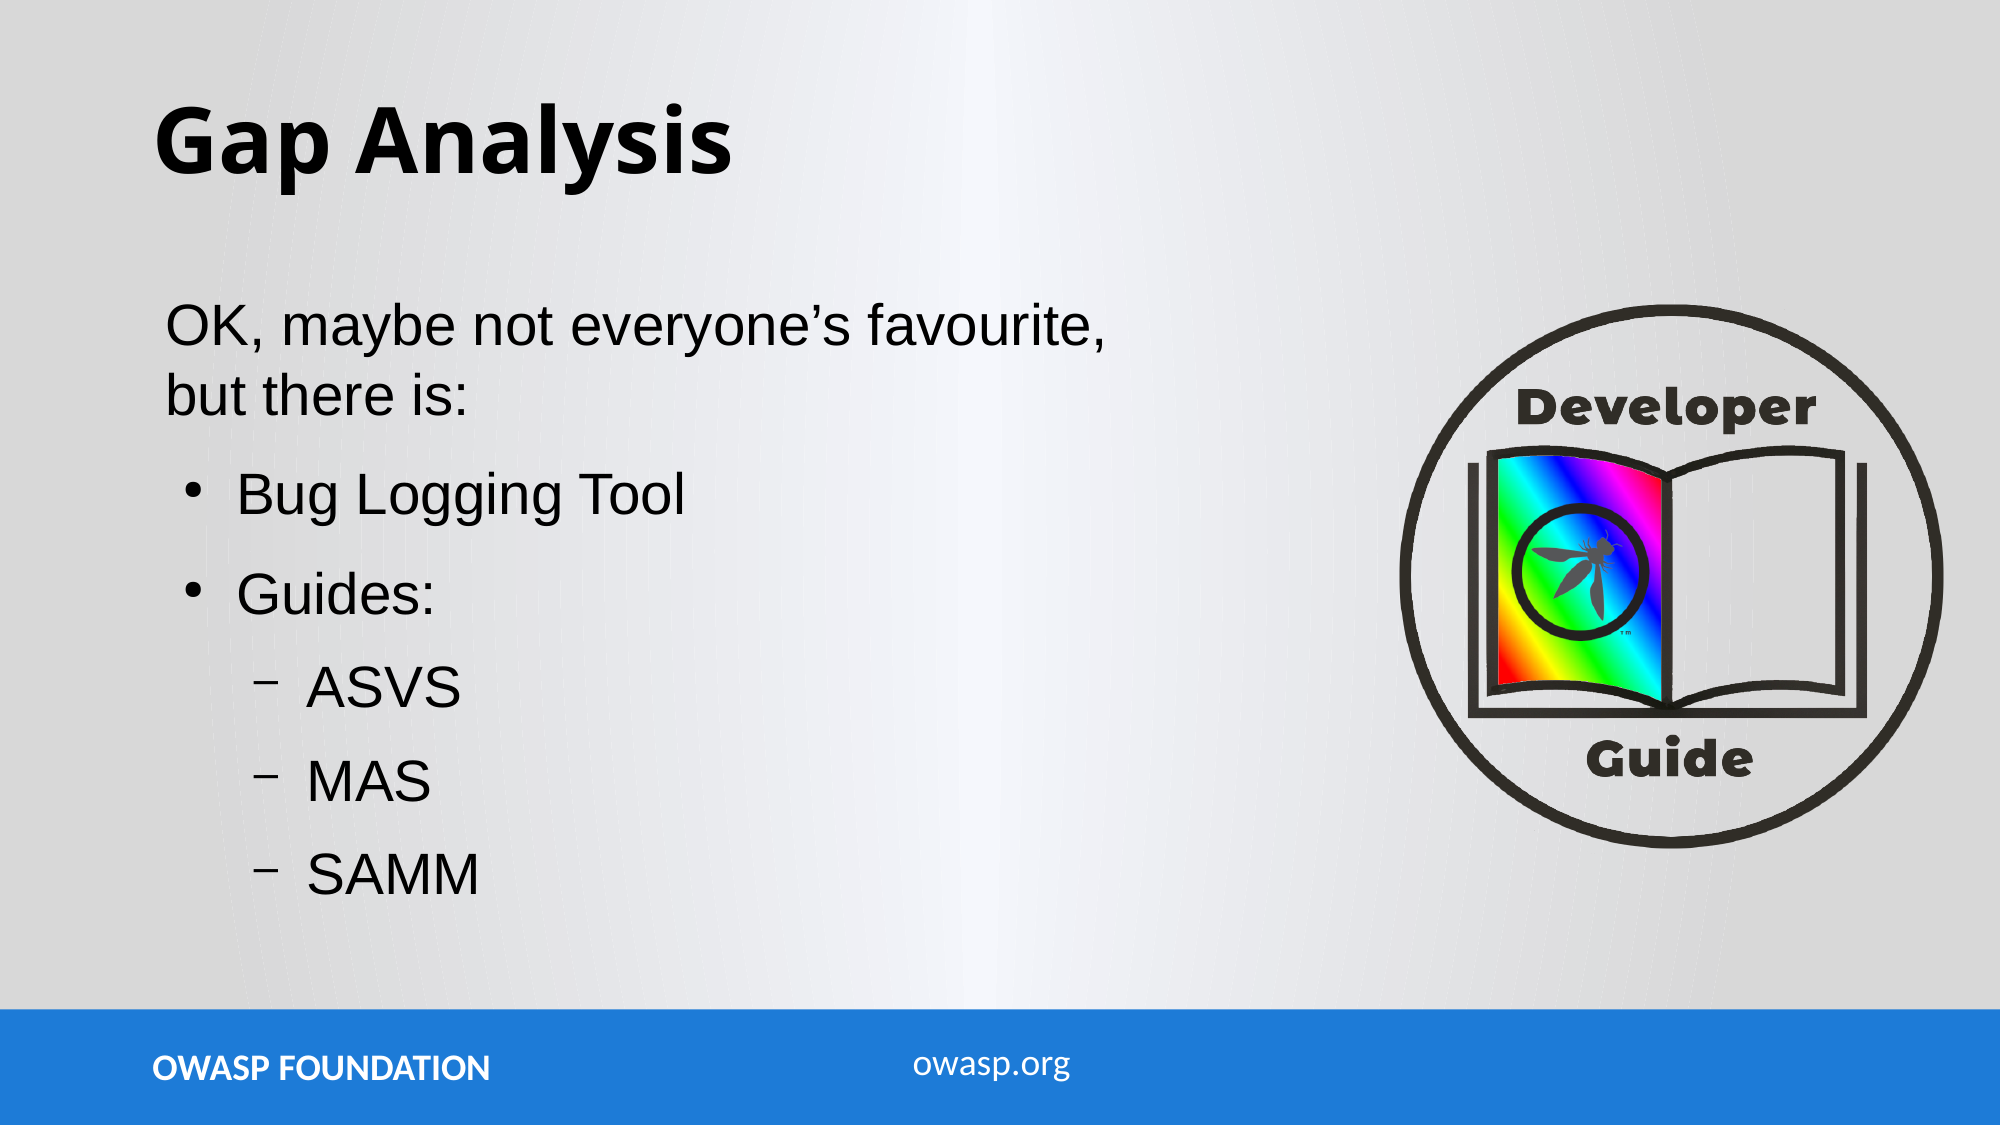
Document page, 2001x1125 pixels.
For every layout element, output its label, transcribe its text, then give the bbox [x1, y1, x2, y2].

list OK, maybe not everyone’s favourite, but there is: Bug Logging Tool Guides: ASVS MAS SAMM [150, 279, 1351, 922]
title Gap Analysis [137, 35, 1863, 253]
picture [1386, 298, 1951, 863]
